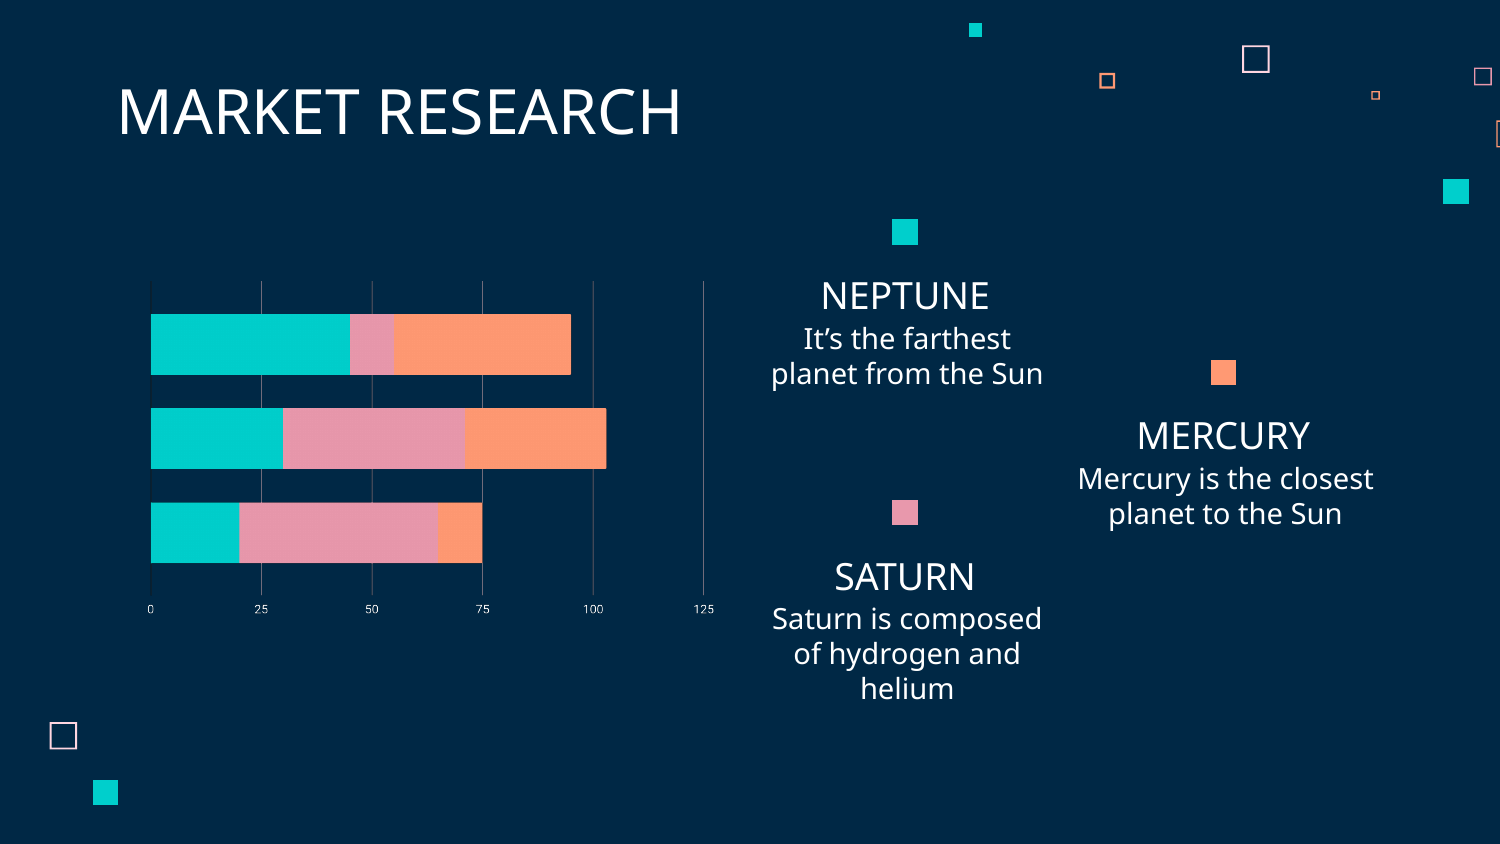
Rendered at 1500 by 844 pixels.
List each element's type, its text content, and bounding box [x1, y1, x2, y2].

text_box [1211, 360, 1236, 385]
text_box [892, 219, 918, 245]
subtitle Mercury is the closest planet to the Sun [1058, 445, 1393, 552]
title NEPTUNE [786, 285, 1025, 305]
picture [132, 262, 722, 635]
subtitle Saturn is composed of hydrogen and helium [740, 585, 1075, 692]
title MERCURY [1104, 425, 1343, 445]
title MARKET RESEARCH [101, 67, 878, 163]
text_box [892, 500, 918, 525]
subtitle It’s the farthest planet from the Sun [753, 305, 1062, 411]
title SATURN [786, 565, 1025, 585]
